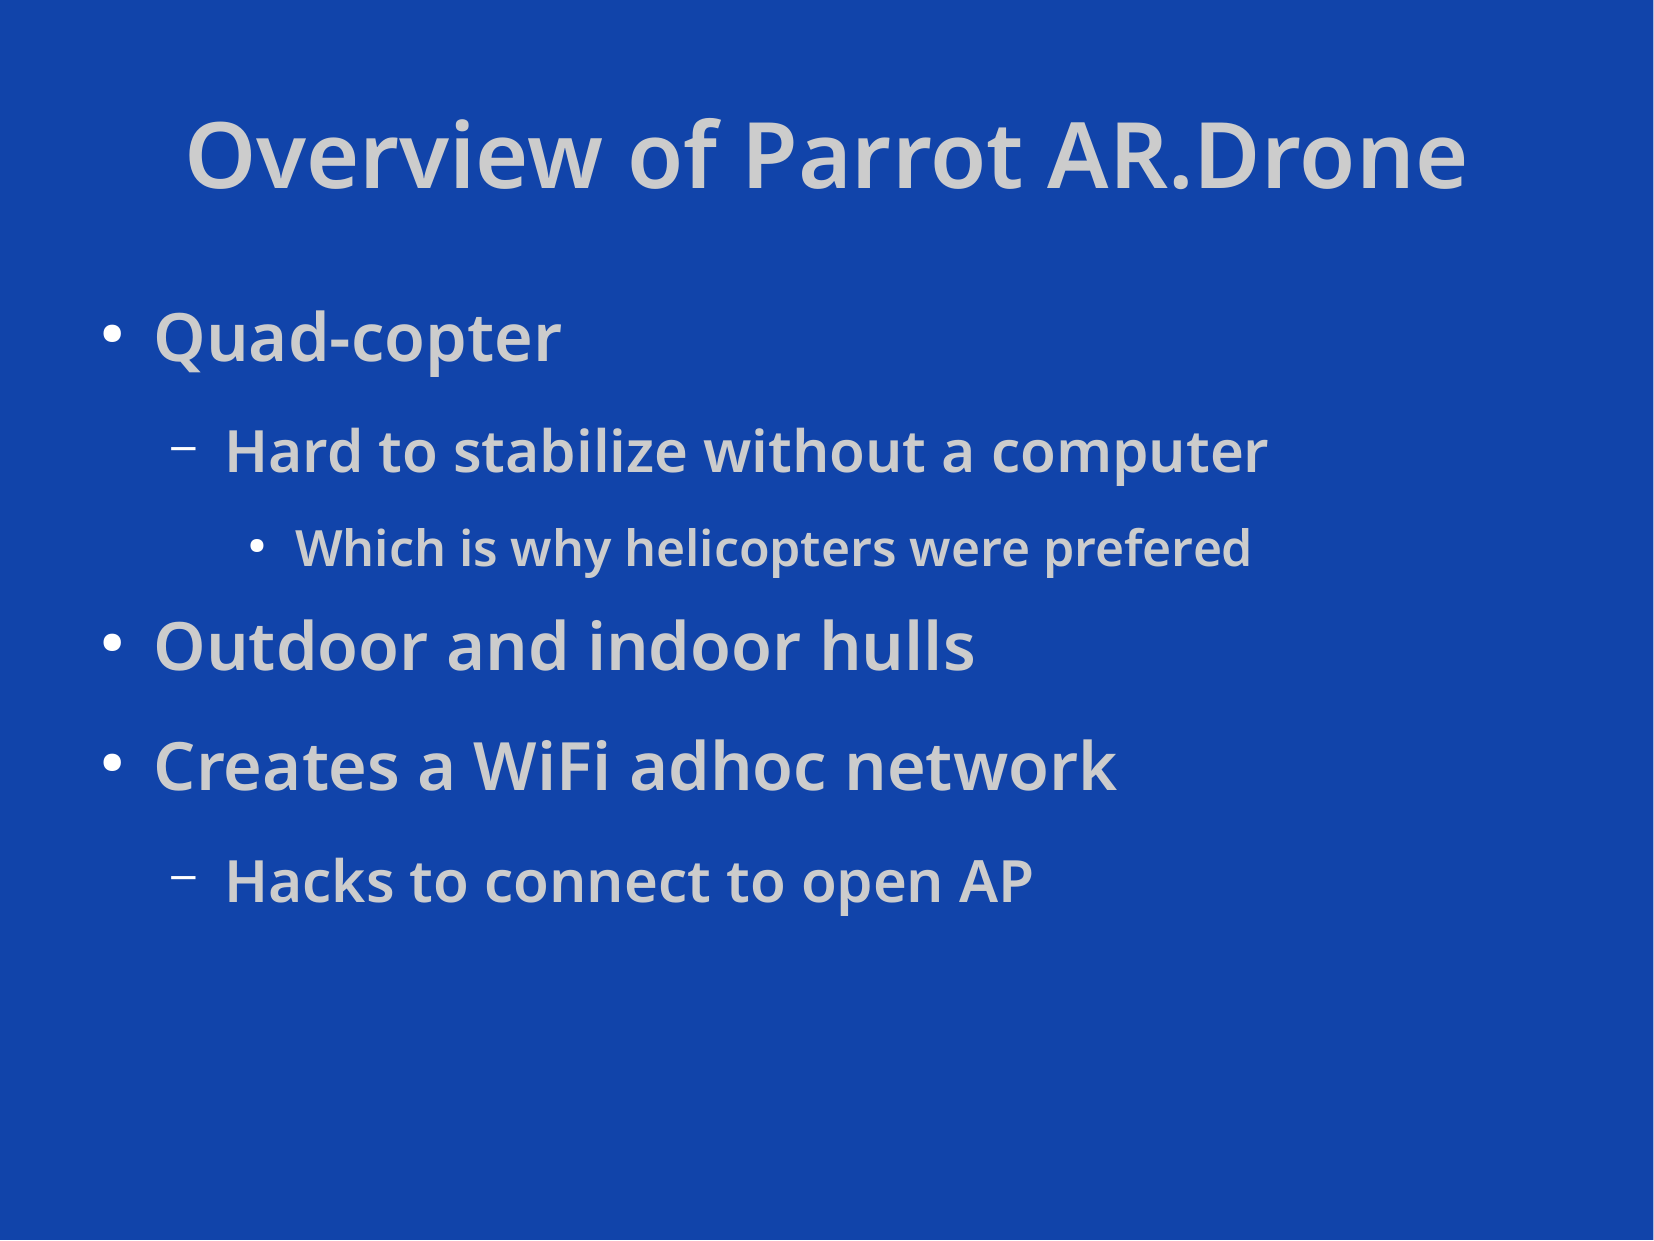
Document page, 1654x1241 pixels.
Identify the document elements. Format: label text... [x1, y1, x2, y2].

title Overview of Parrot AR.Drone [82, 49, 1571, 257]
list Quad-copter Hard to stabilize without a computer Which is why helicopters were prefered Outdoor and indoor hulls Creates a WiFi adhoc network Hacks to connect to open AP [82, 290, 1571, 1010]
